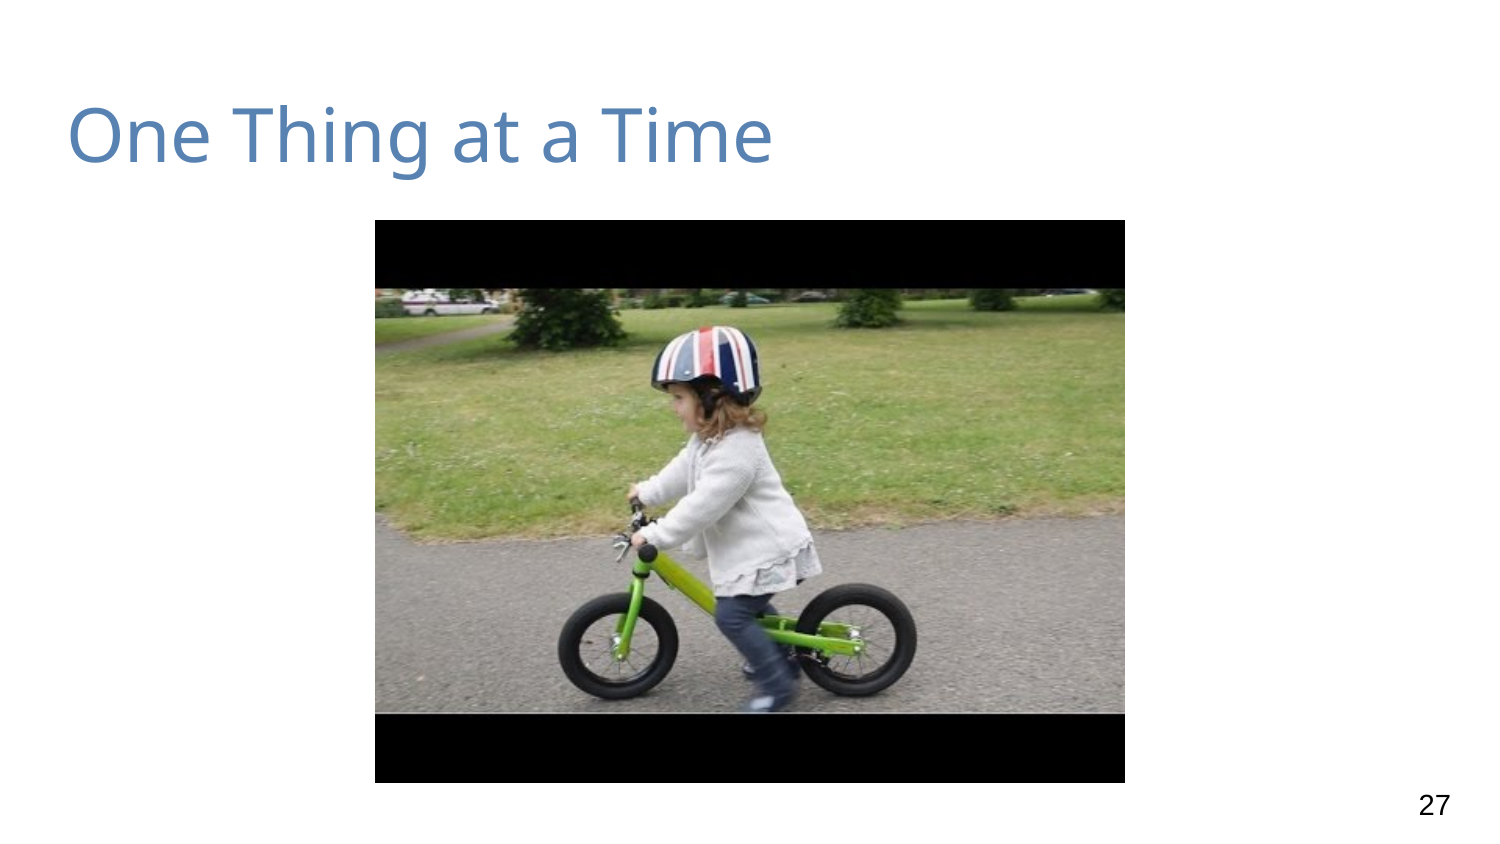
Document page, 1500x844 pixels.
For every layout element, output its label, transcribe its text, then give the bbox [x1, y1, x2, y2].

title One Thing at a Time [51, 72, 1449, 189]
picture [375, 220, 1125, 783]
